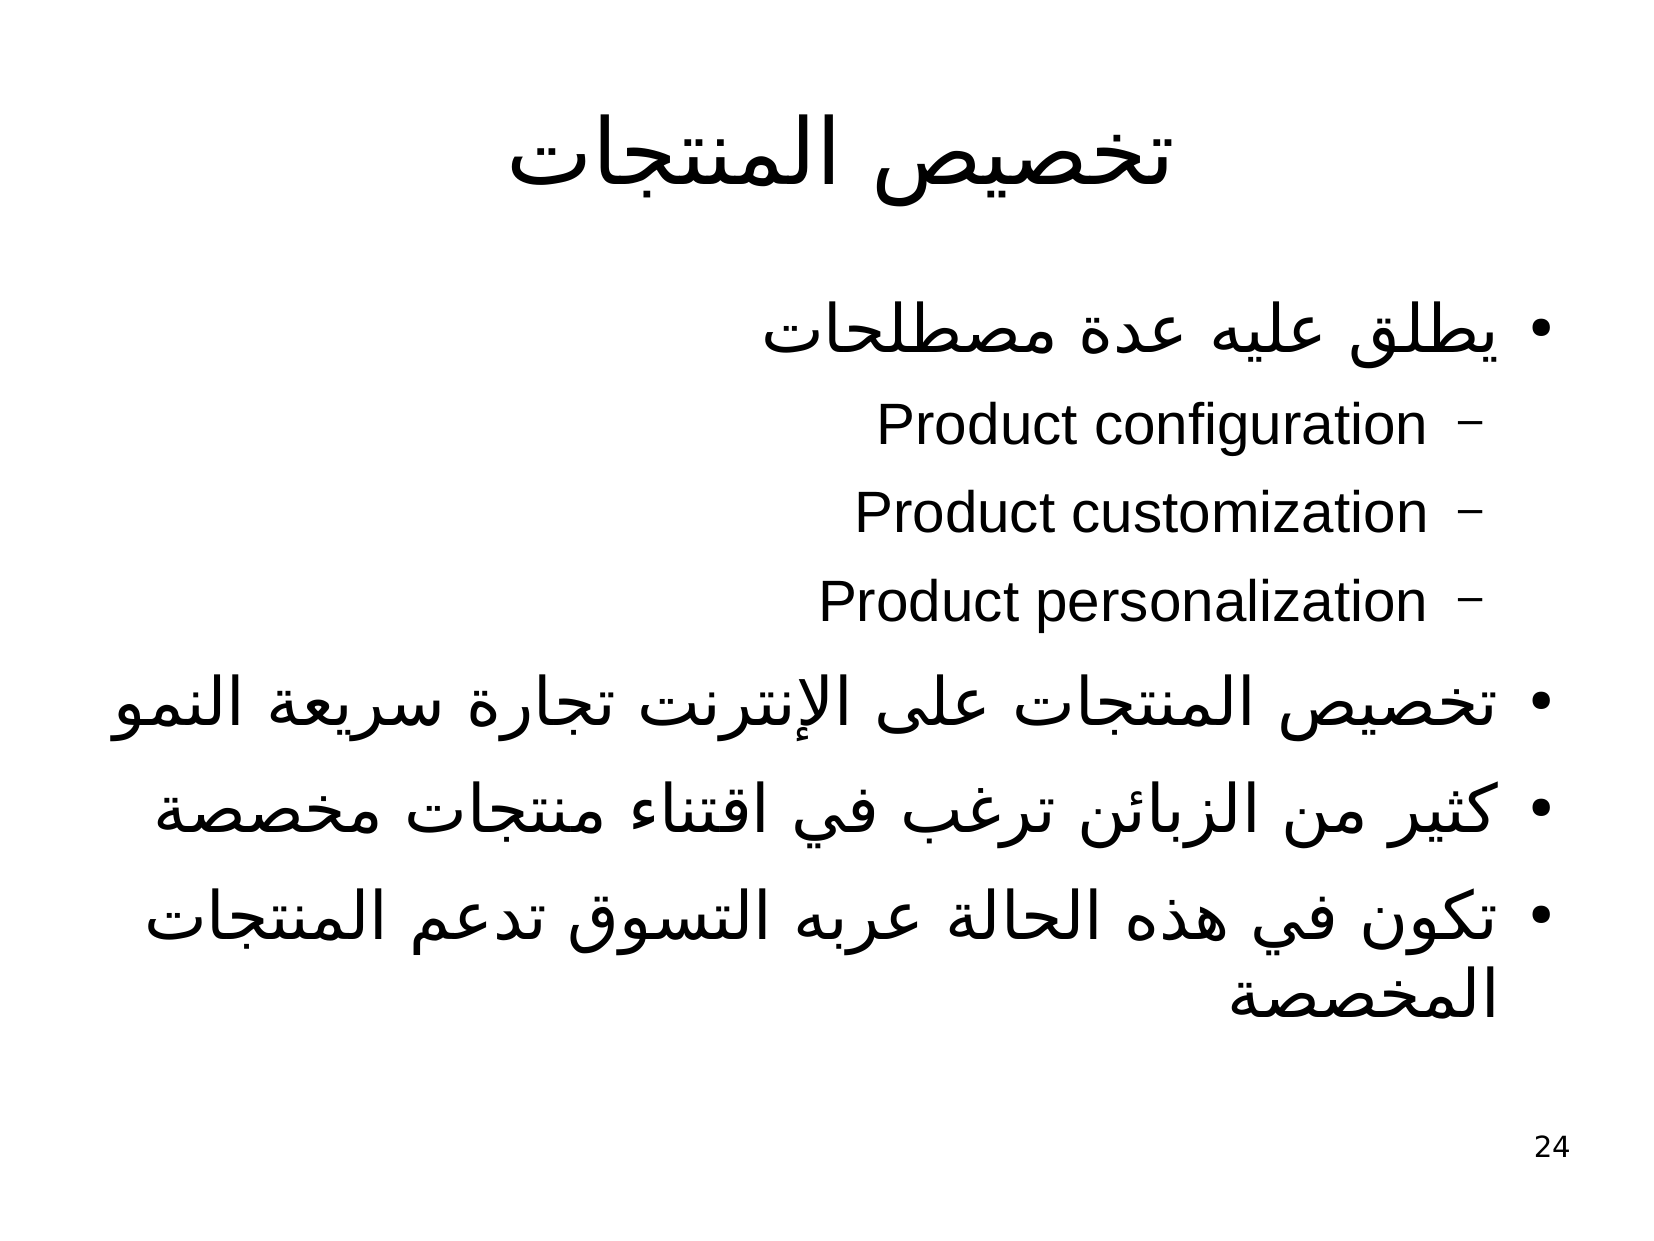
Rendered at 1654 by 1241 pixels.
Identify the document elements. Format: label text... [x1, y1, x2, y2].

title تخصيص المنتجات [82, 49, 1571, 257]
list يطلق عليه عدة مصطلحات Product configuration Product customization Product personalization تخصيص المنتجات على الإنترنت تجارة سريعة النمو كثير من الزبائن ترغب في اقتناء منتجات مخصصة تكون في هذه الحالة عربه التسوق تدعم المنتجات المخصصة [82, 290, 1571, 1099]
